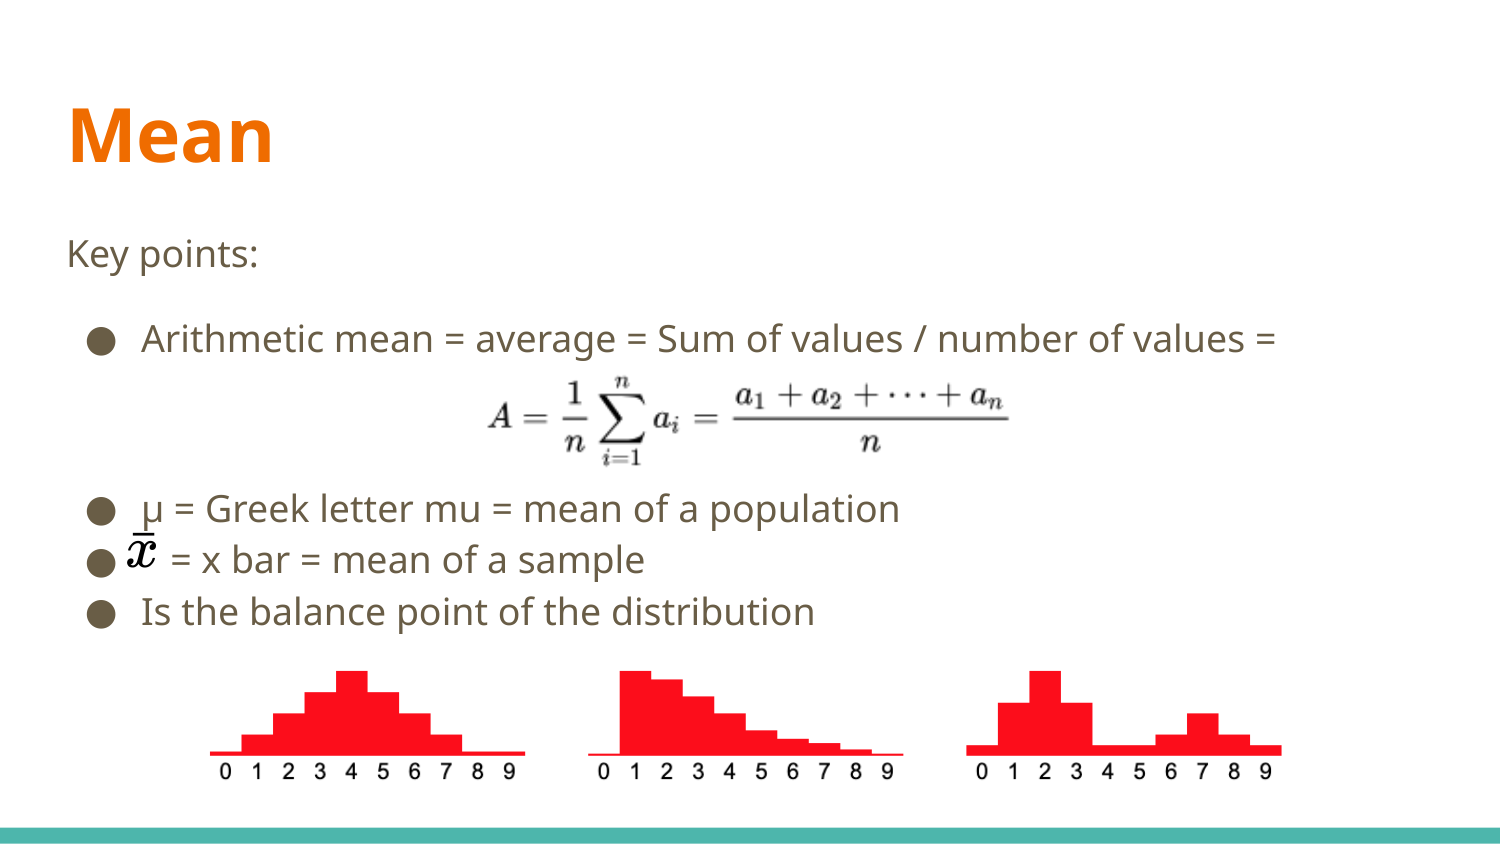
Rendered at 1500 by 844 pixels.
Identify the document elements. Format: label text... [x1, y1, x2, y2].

picture [487, 370, 1013, 473]
picture [189, 654, 1311, 794]
list Key points: Arithmetic mean = average = Sum of values / number of values = μ = Greek letter mu = mean of a population = x bar = mean of a sample Is the balance point of the distribution [51, 207, 1449, 750]
picture [125, 528, 159, 574]
title Mean [51, 72, 1449, 189]
